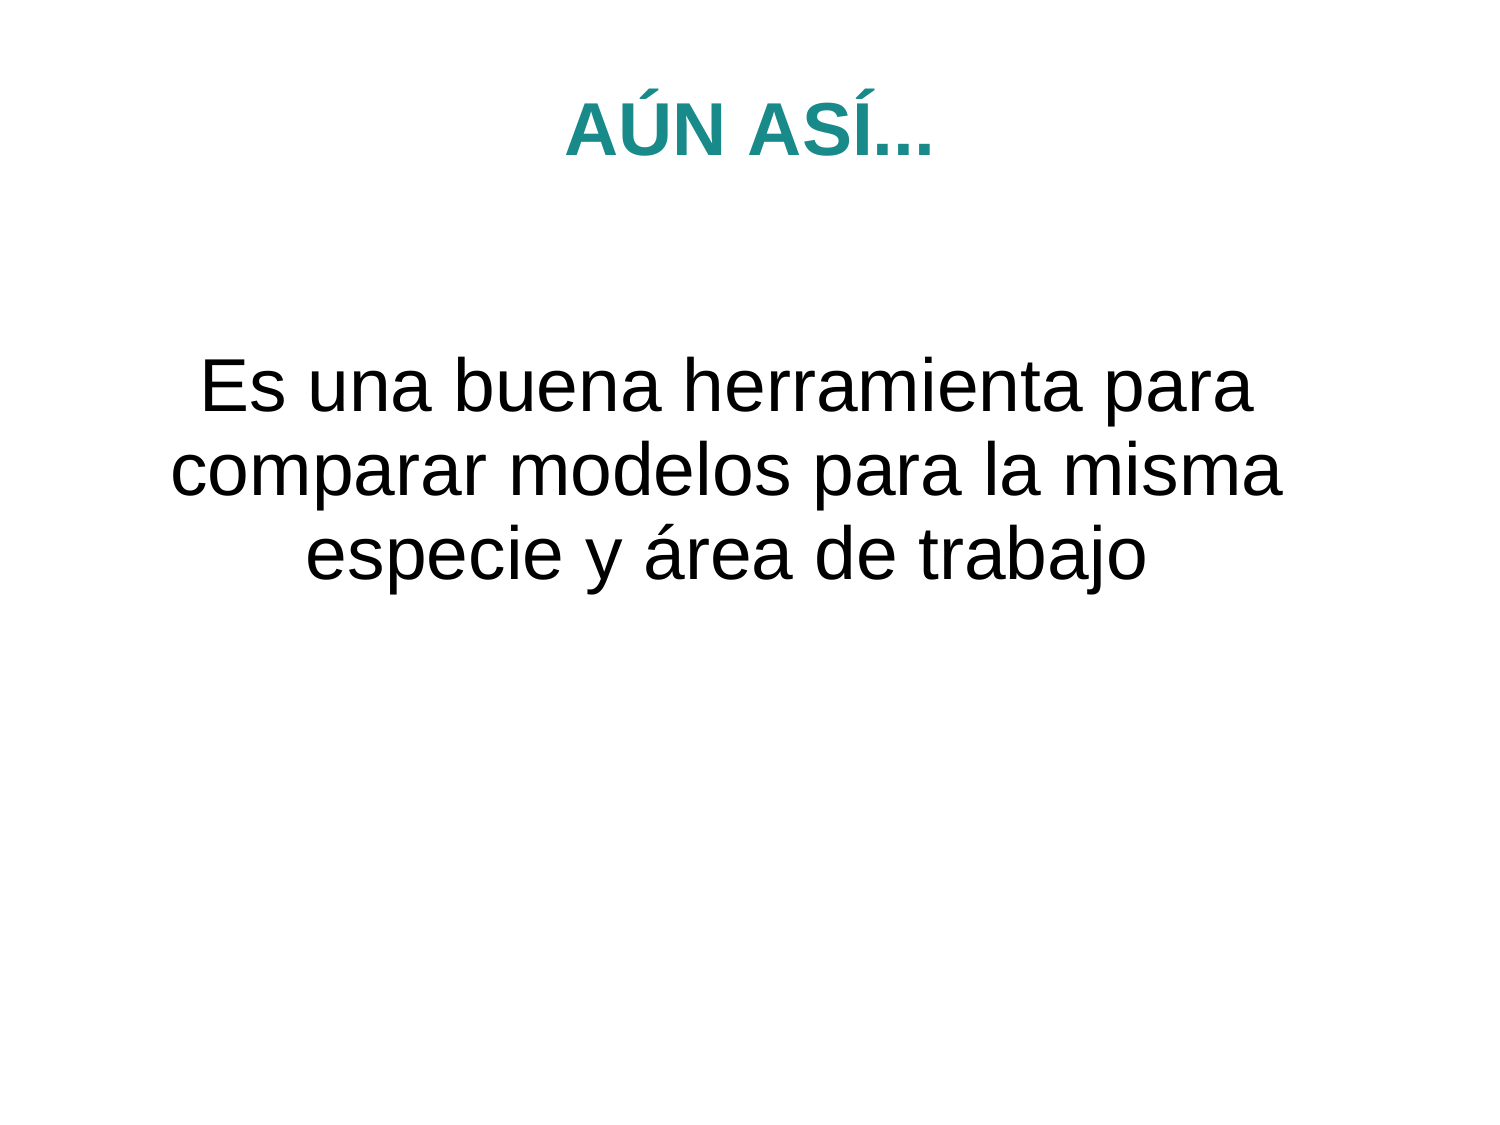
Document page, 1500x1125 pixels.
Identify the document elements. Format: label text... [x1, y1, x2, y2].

title AÚN ASÍ... [112, 79, 1388, 348]
list Es una buena herramienta para comparar modelos para la misma especie y área de trabajo [106, 335, 1348, 984]
